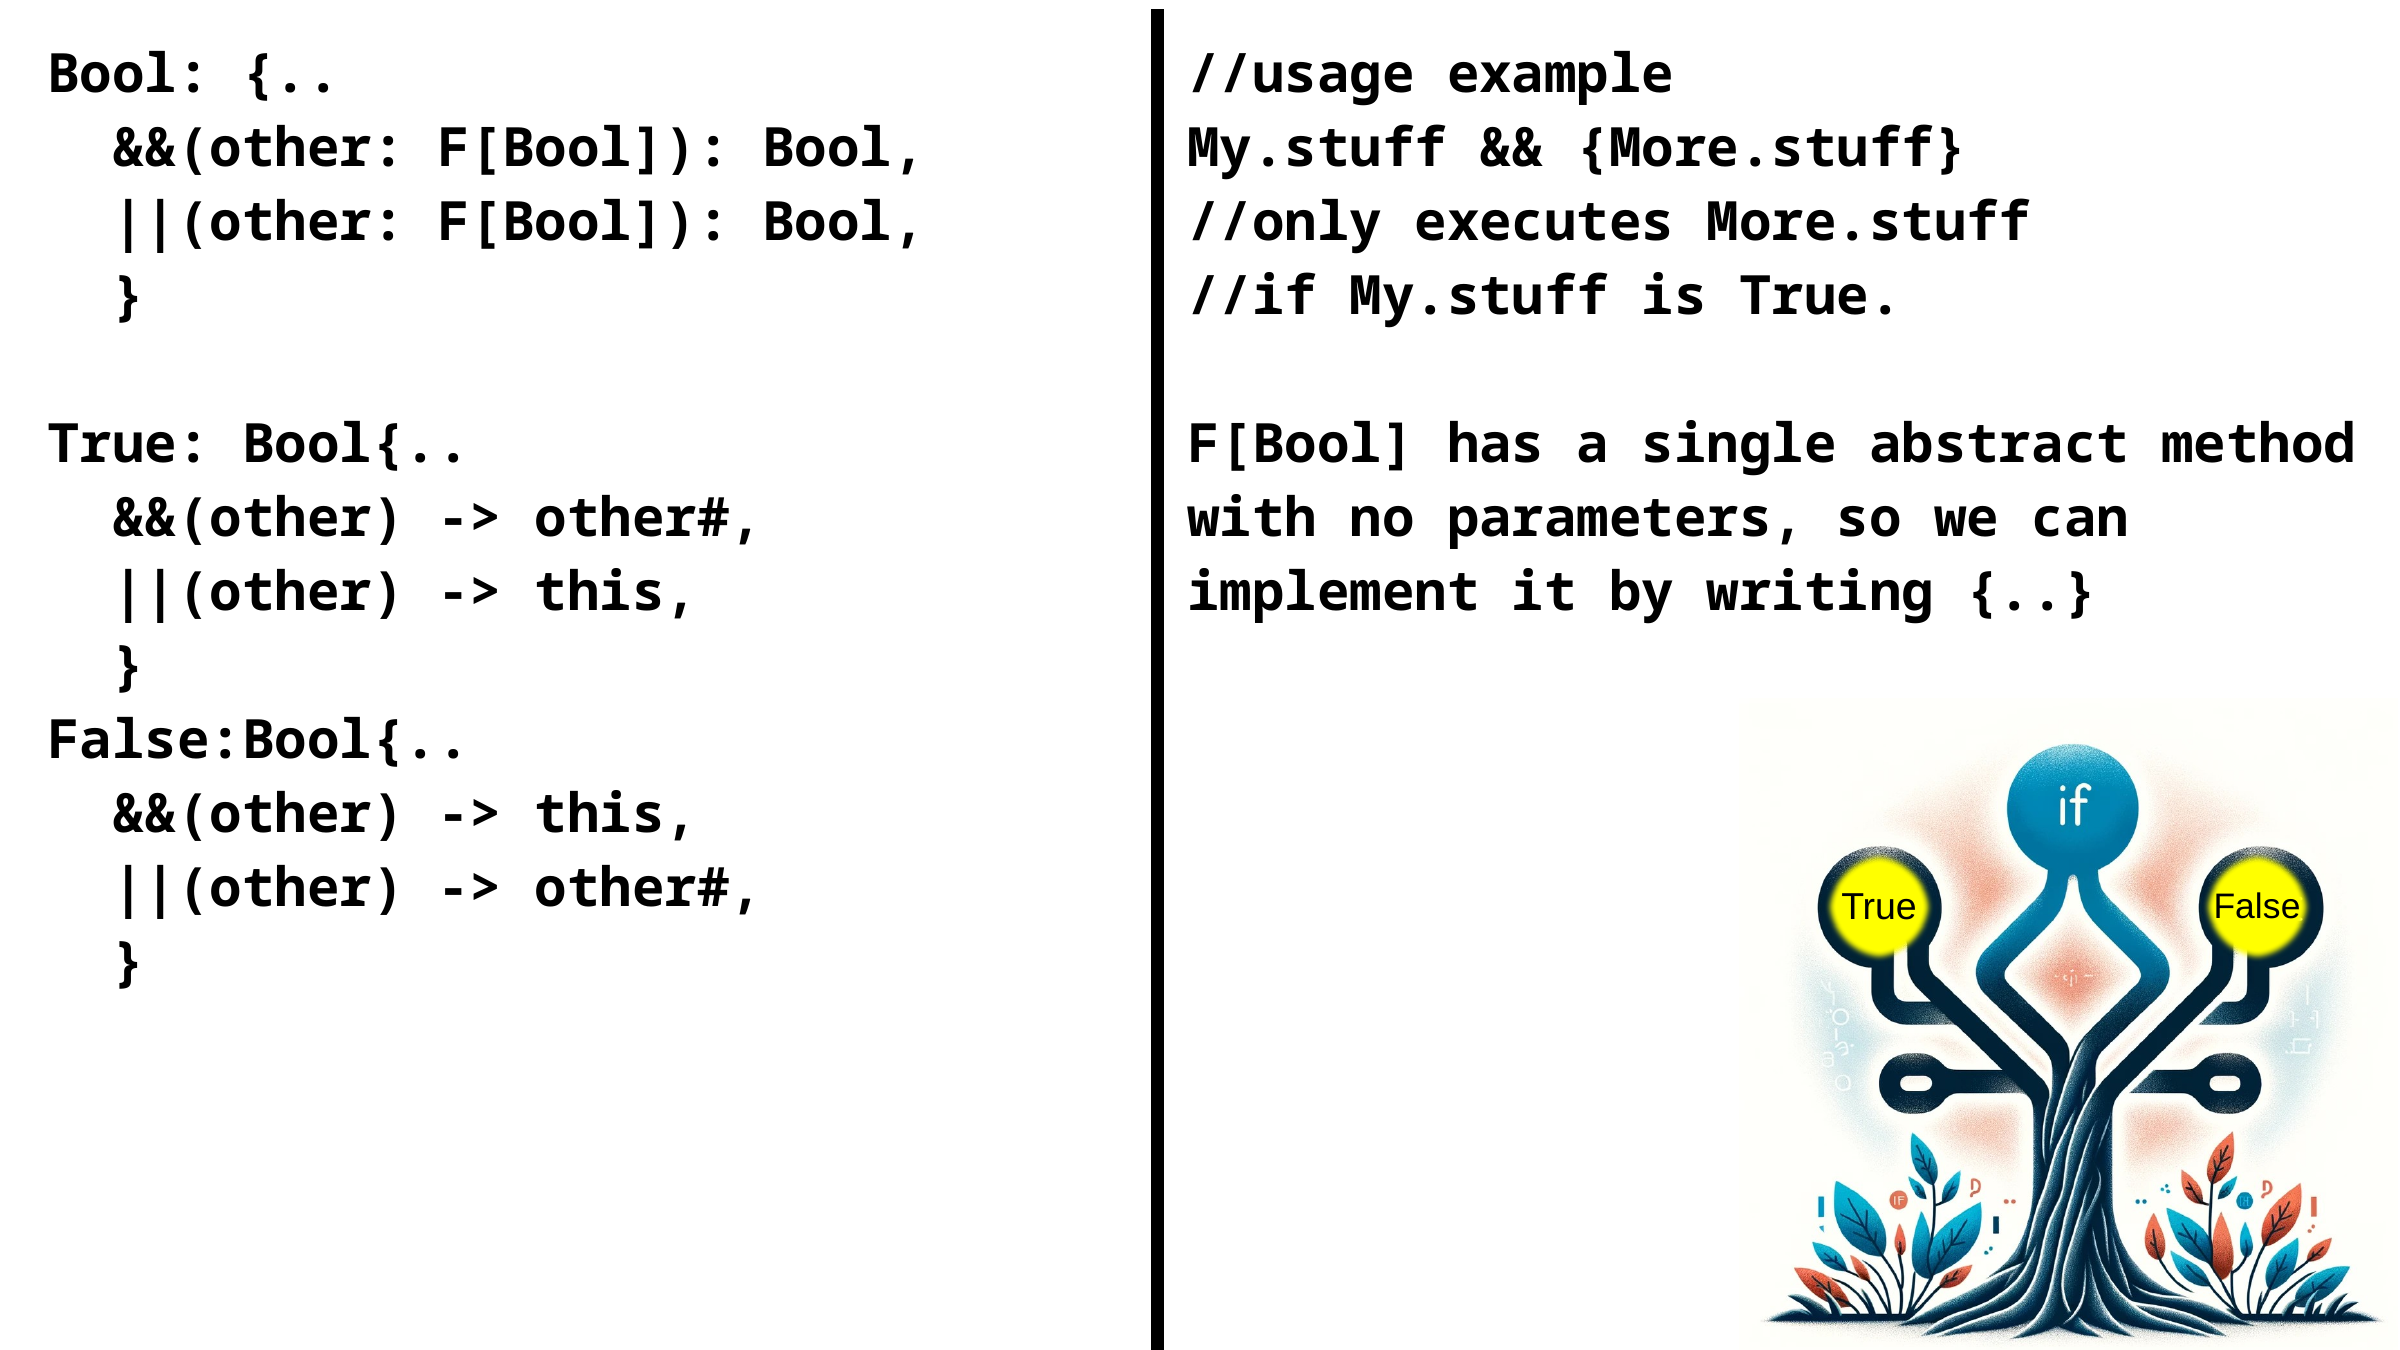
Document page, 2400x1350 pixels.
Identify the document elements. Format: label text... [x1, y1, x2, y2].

text_box False [2213, 862, 2302, 952]
text_box //usage example My.stuff && {More.stuff} //only executes More.stuff //if My.stuff is True. F[Bool] has a single abstract method with no parameters, so we can implement it by writing {..} [1172, 27, 2400, 1321]
picture [1739, 698, 2398, 1350]
text_box Bool: {.. &&(other: F[Bool]): Bool, ||(other: F[Bool]): Bool, } True: Bool{.. &&(other) -> other#, ||(other) -> this, } False:Bool{.. &&(other) -> this, ||(other) -> other#, } [32, 27, 1151, 1321]
text_box True [1835, 862, 1924, 952]
text_box Bool: {.. &&(other: F[Bool]): Bool, ||(other: F[Bool]): Bool, } True: Bool{.. &&(other) -> other#, ||(other) -> this, } False:Bool{.. &&(other) -> this, ||(other) -> other#, } [1164, 27, 1172, 1321]
text_box [1842, 869, 1849, 876]
